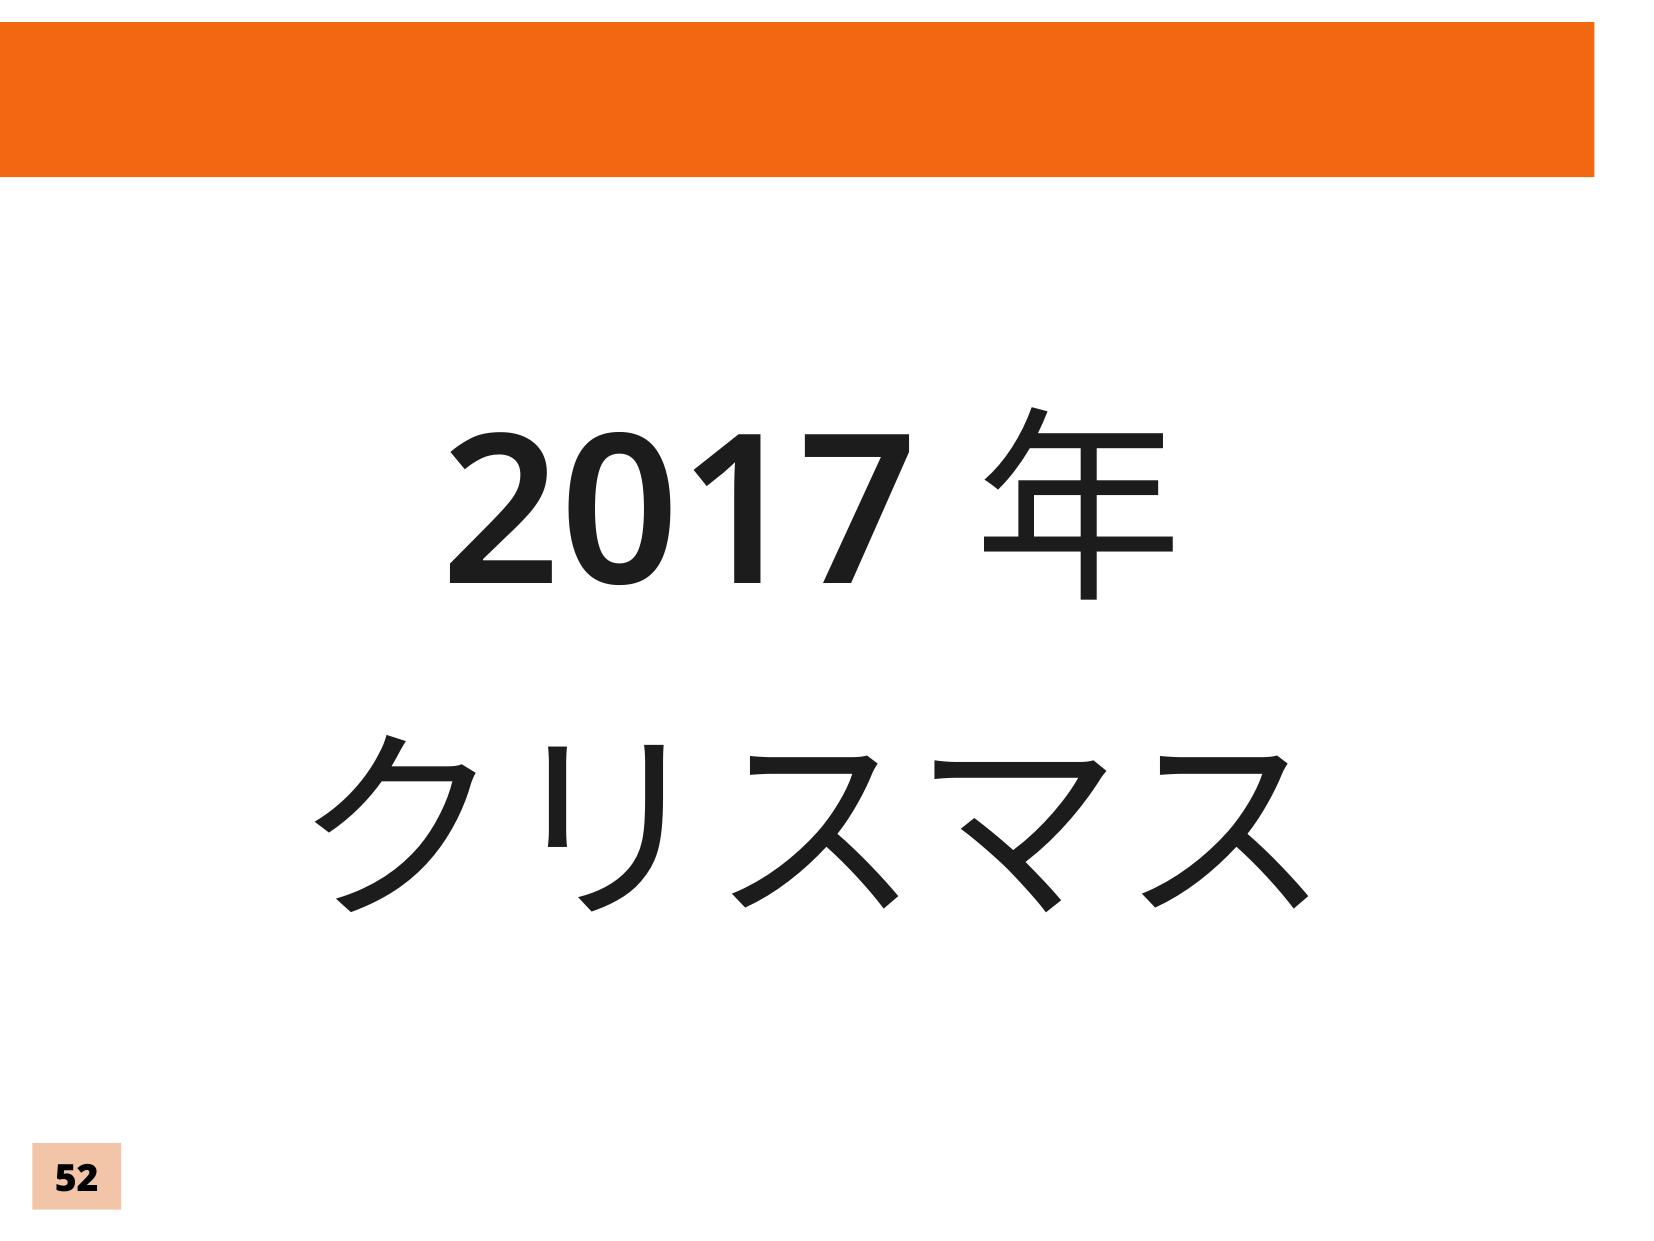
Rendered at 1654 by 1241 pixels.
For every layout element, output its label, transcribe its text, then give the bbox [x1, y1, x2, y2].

list 2017年 クリスマス [59, 201, 1565, 1105]
